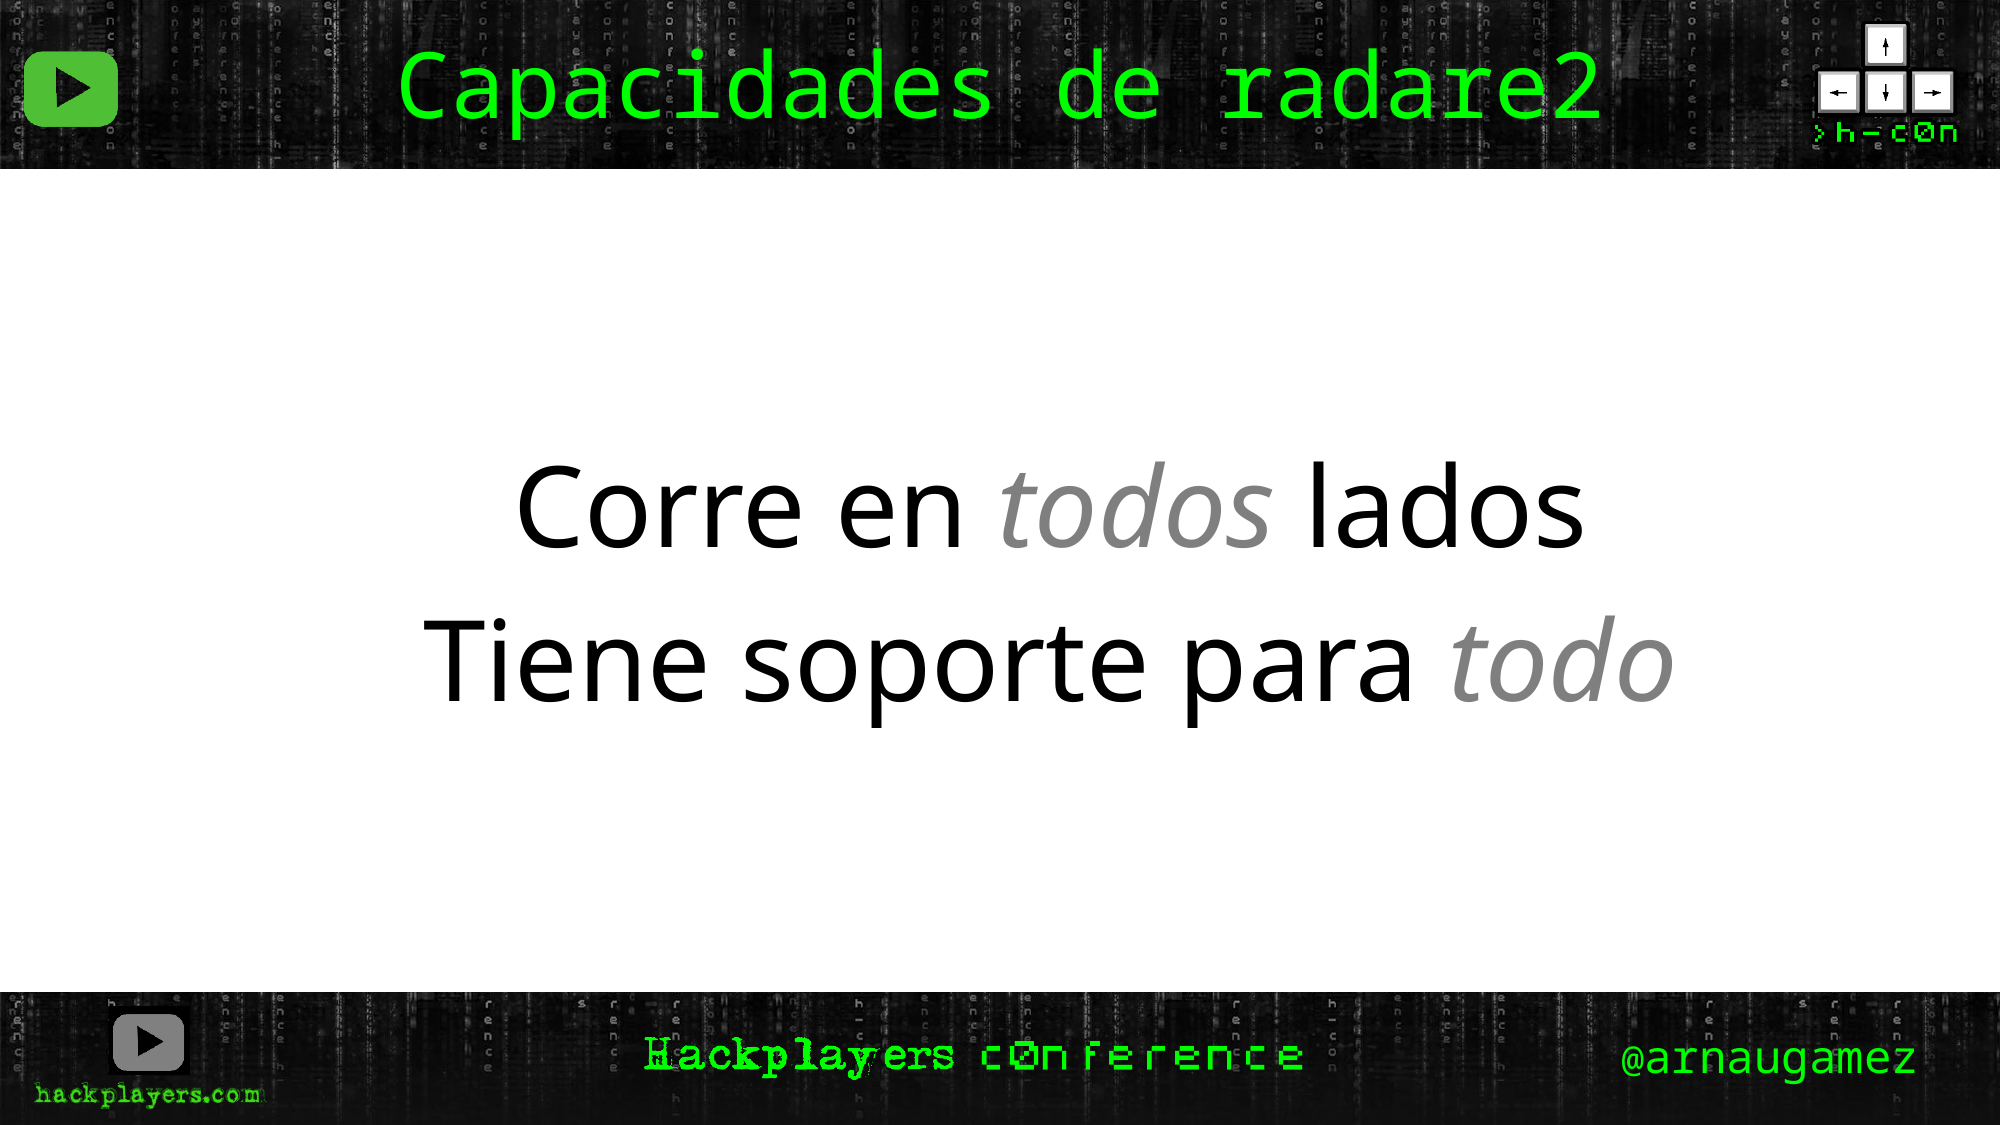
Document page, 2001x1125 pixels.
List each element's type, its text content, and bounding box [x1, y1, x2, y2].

title Capacidades de radare2 [256, 0, 1745, 166]
text_box Corre en todos lados Tiene soporte para todo [408, 420, 1592, 705]
picture [0, 992, 2000, 1125]
picture [0, 0, 2000, 169]
